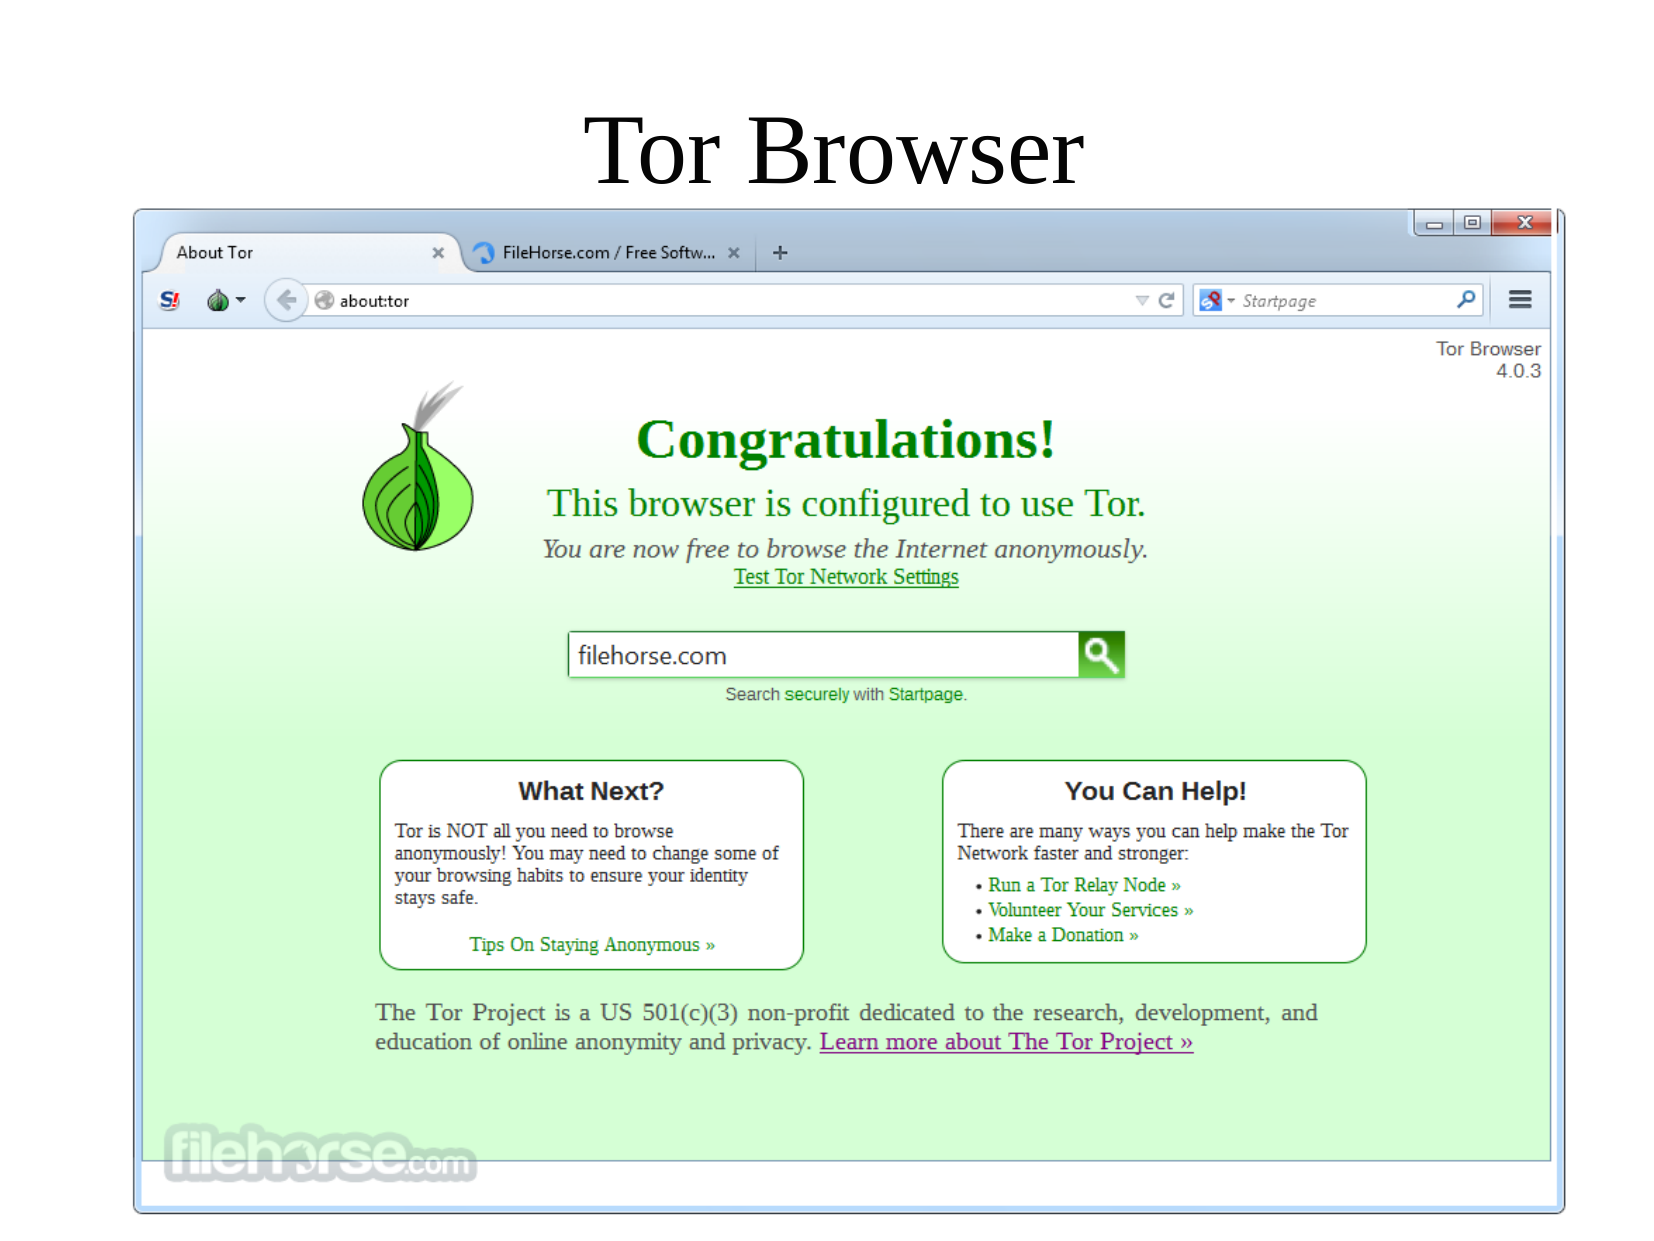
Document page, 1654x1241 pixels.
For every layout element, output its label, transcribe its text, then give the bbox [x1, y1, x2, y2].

picture [122, 199, 1574, 1224]
title Tor Browser [75, 47, 1594, 253]
